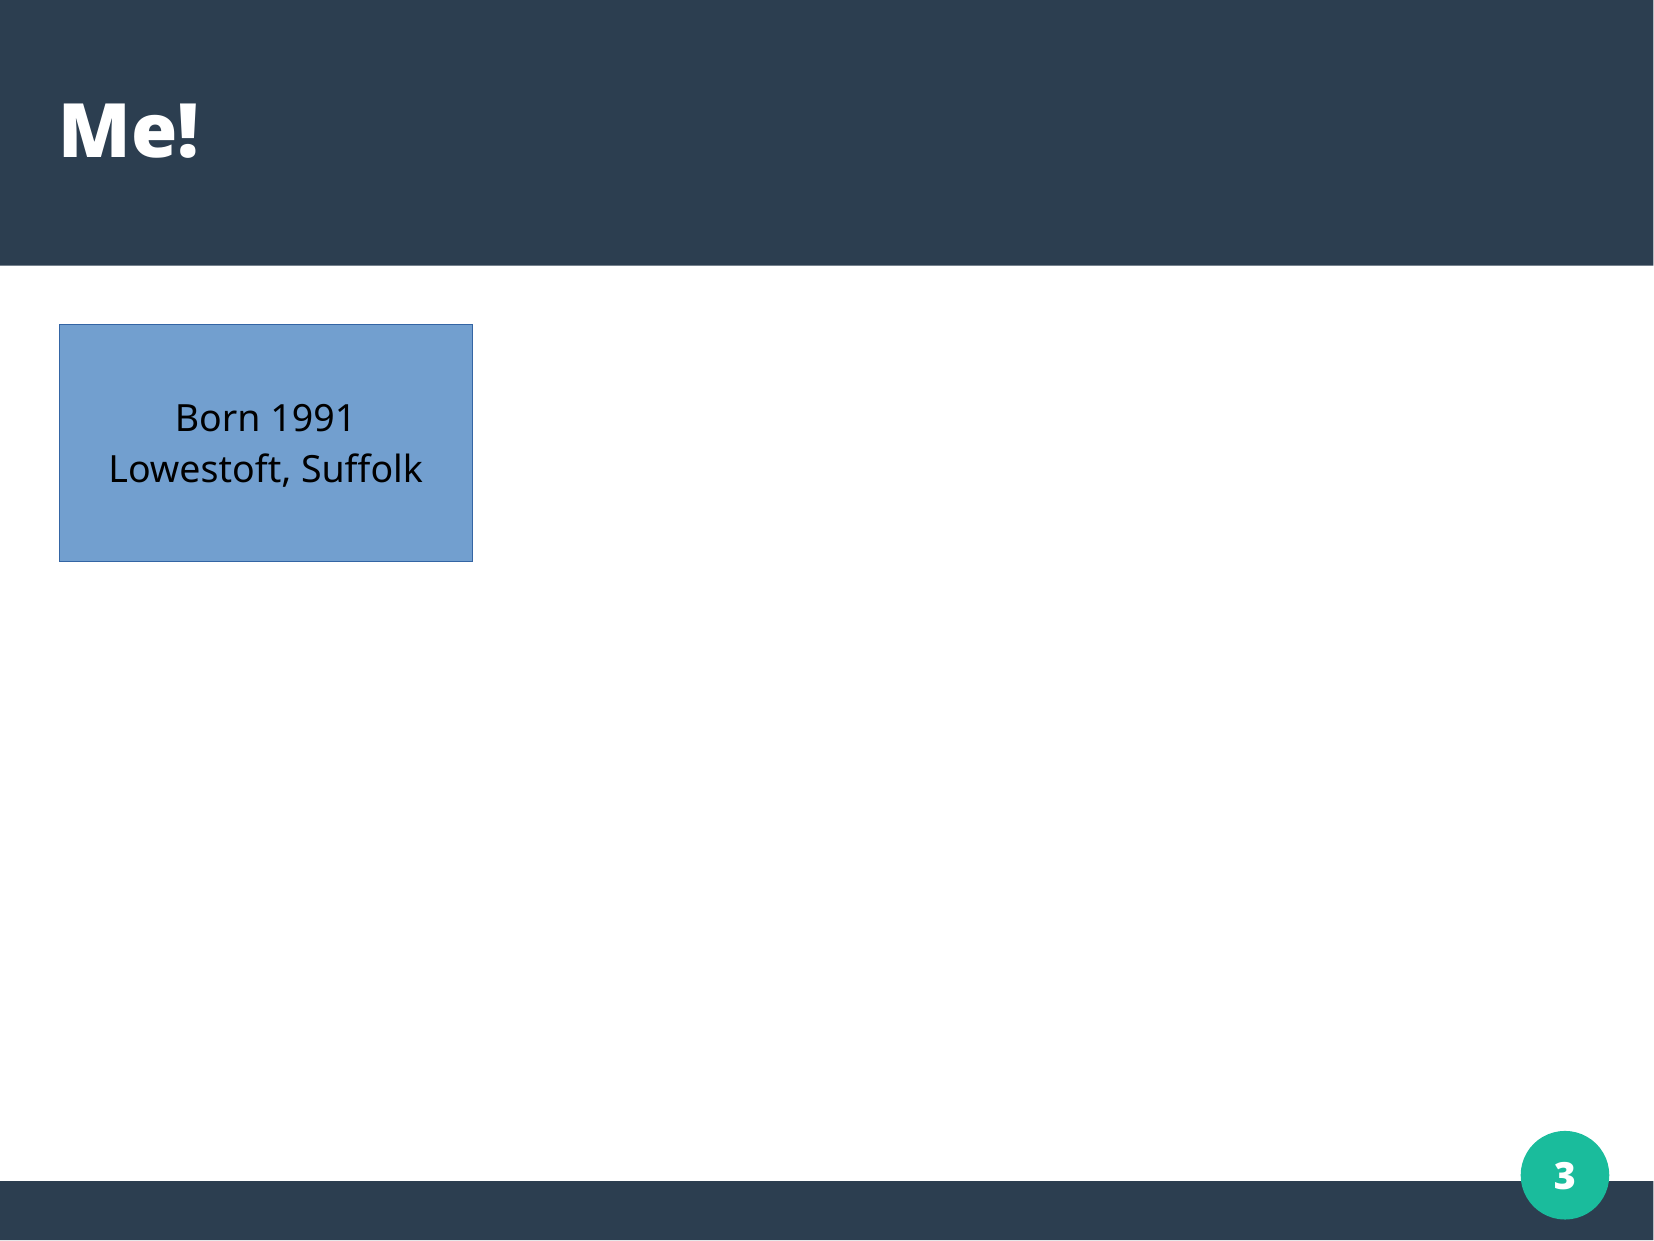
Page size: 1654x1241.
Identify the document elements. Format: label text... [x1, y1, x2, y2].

title Me! [59, 49, 1595, 207]
text_box Born 1991 Lowestoft, Suffolk [59, 324, 473, 562]
